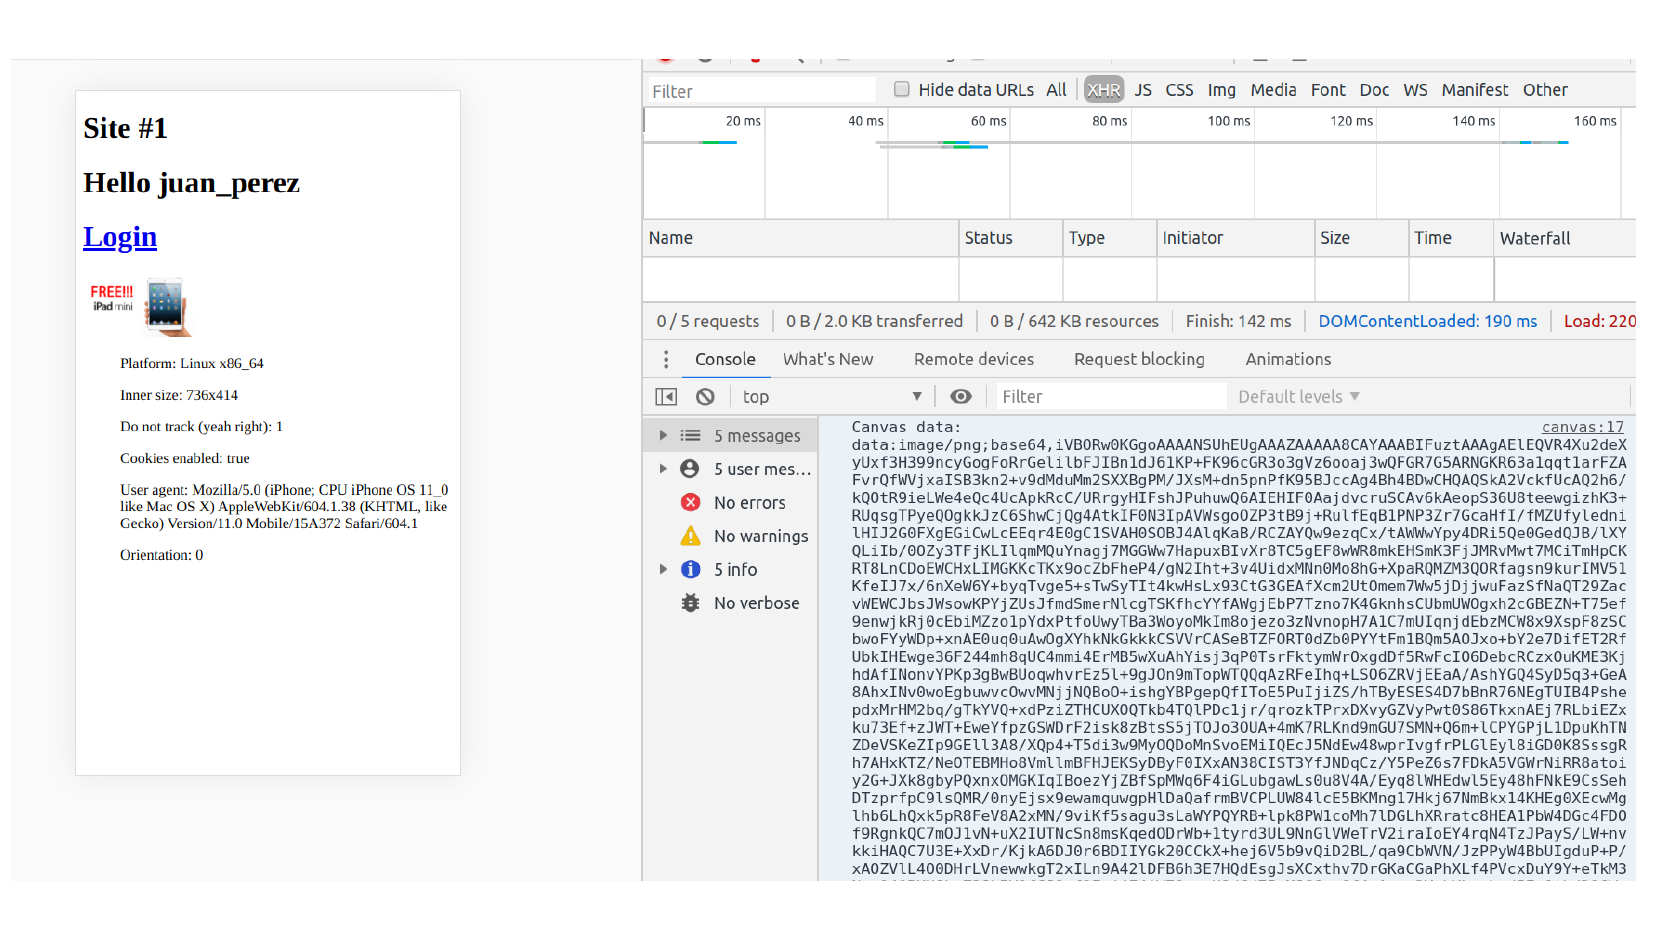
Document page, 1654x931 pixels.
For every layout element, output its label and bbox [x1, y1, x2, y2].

picture [11, 59, 1636, 881]
